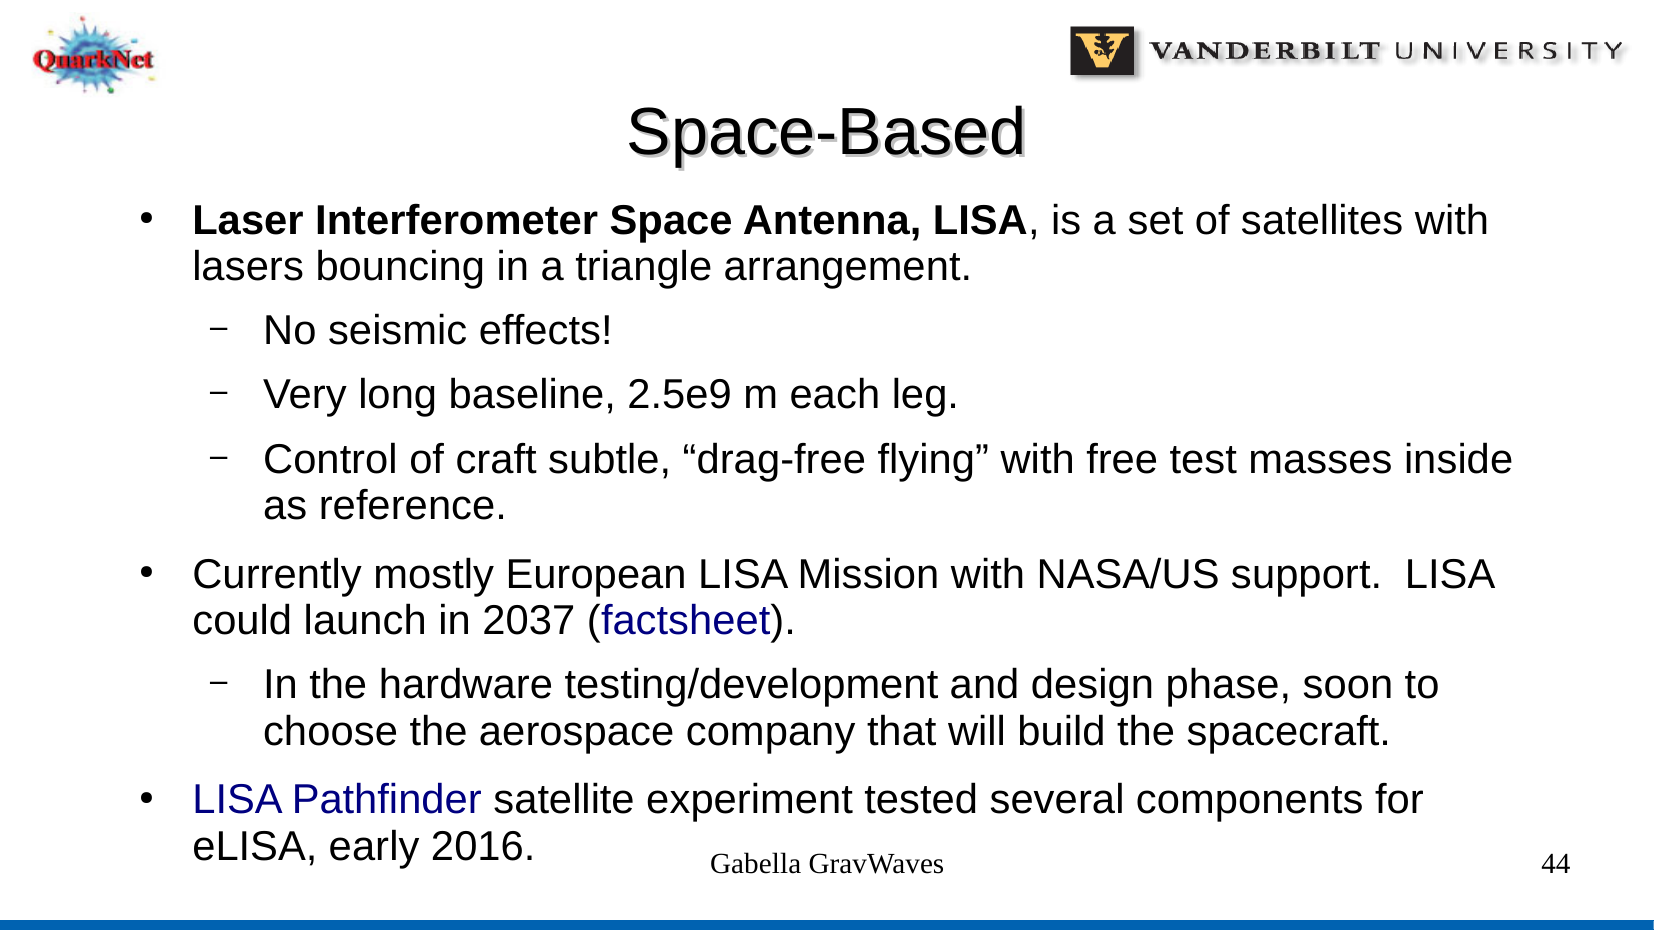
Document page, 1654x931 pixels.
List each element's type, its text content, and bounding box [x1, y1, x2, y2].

picture [19, 12, 166, 102]
picture [1067, 23, 1638, 86]
list Laser Interferometer Space Antenna, LISA, is a set of satellites with lasers bouncing in a triangle arrangement. No seismic effects! Very long baseline, 2.5e9 m each leg. Control of craft subtle, “drag-free flying” with free test masses inside as reference. Currently mostly European LISA Mission with NASA/US support. LISA could launch in 2037 (factsheet). In the hardware testing/development and design phase, soon to choose the aerospace company that will build the spacecraft. LISA Pathfinder satellite experiment tested several components for eLISA, early 2016. [121, 196, 1534, 869]
title Space-Based [82, 93, 1571, 169]
